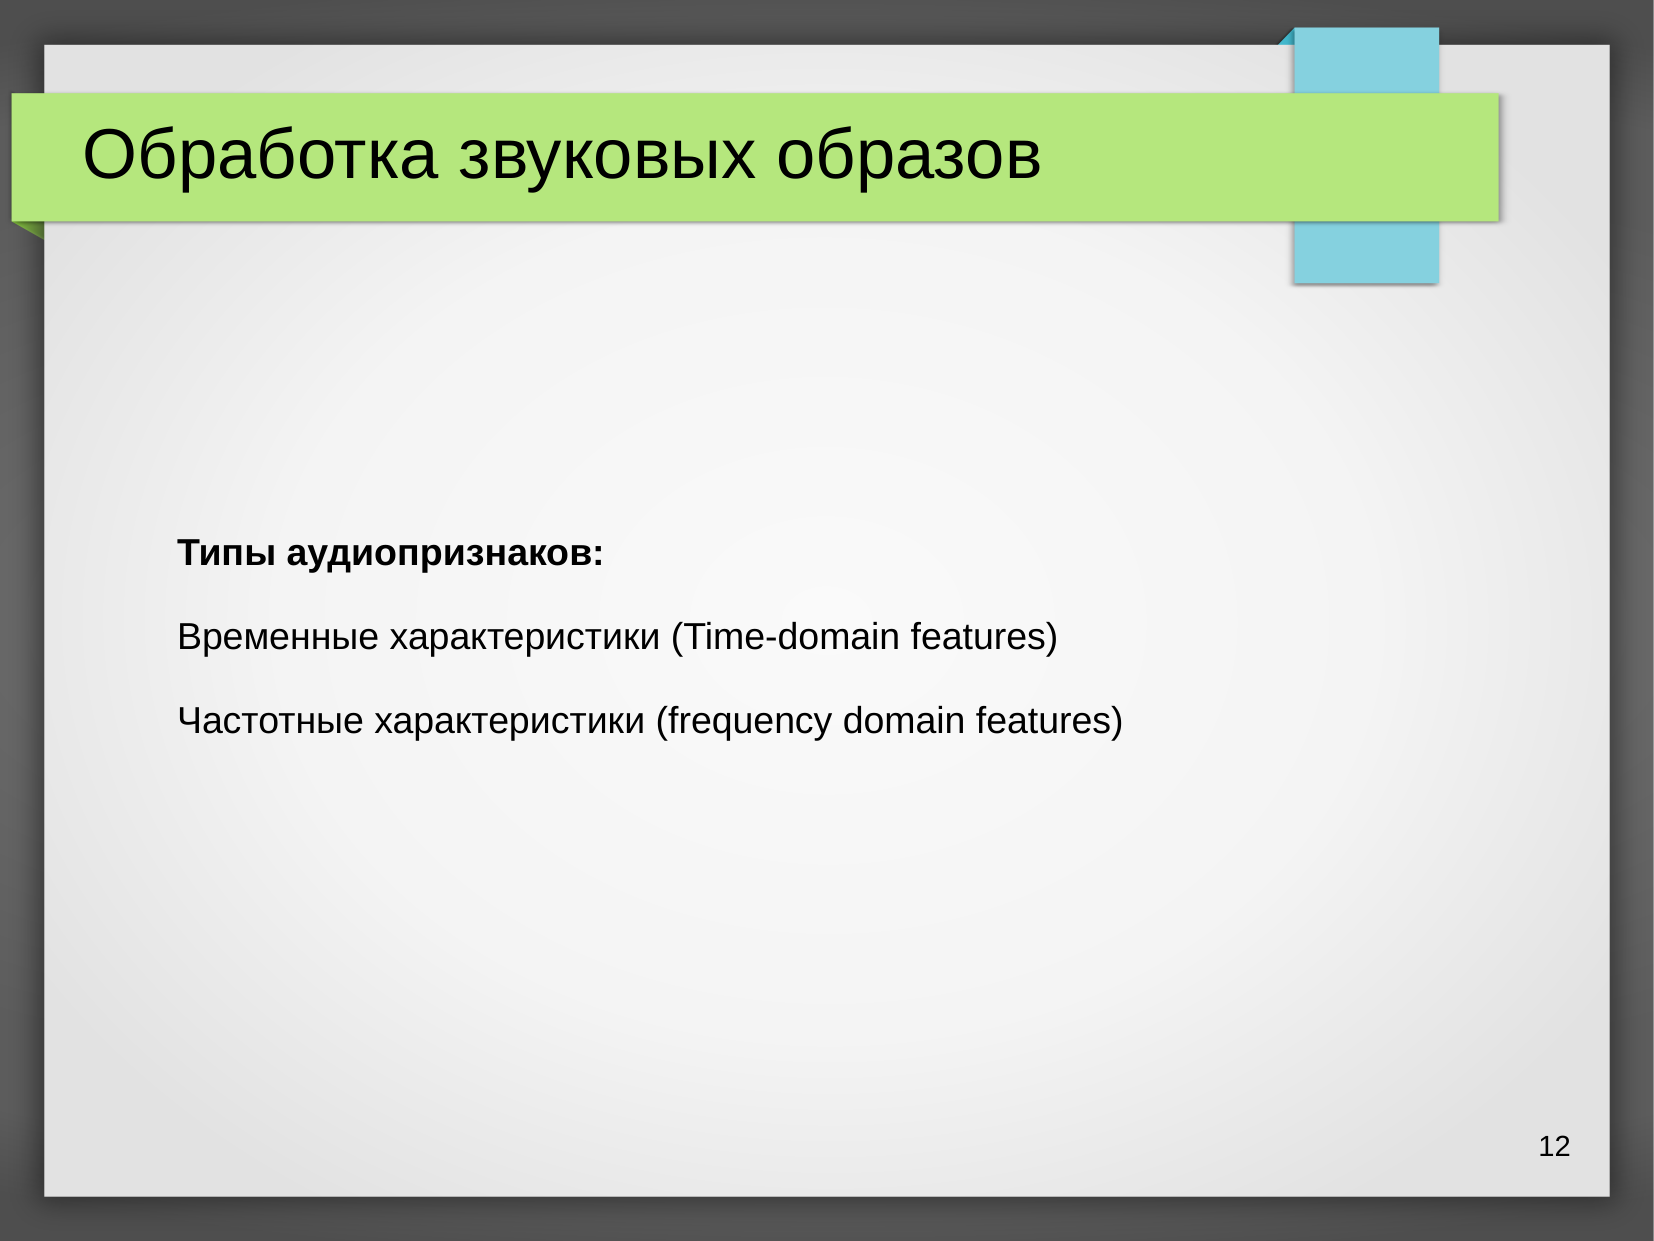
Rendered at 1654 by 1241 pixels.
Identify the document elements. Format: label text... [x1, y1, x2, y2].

picture [0, 0, 1654, 1241]
title Обработка звуковых образов [82, 114, 1406, 194]
text_box Типы аудиопризнаков: Временные характеристики (Time-domain features) Частотные характеристики (frequency domain features) [177, 531, 1465, 817]
